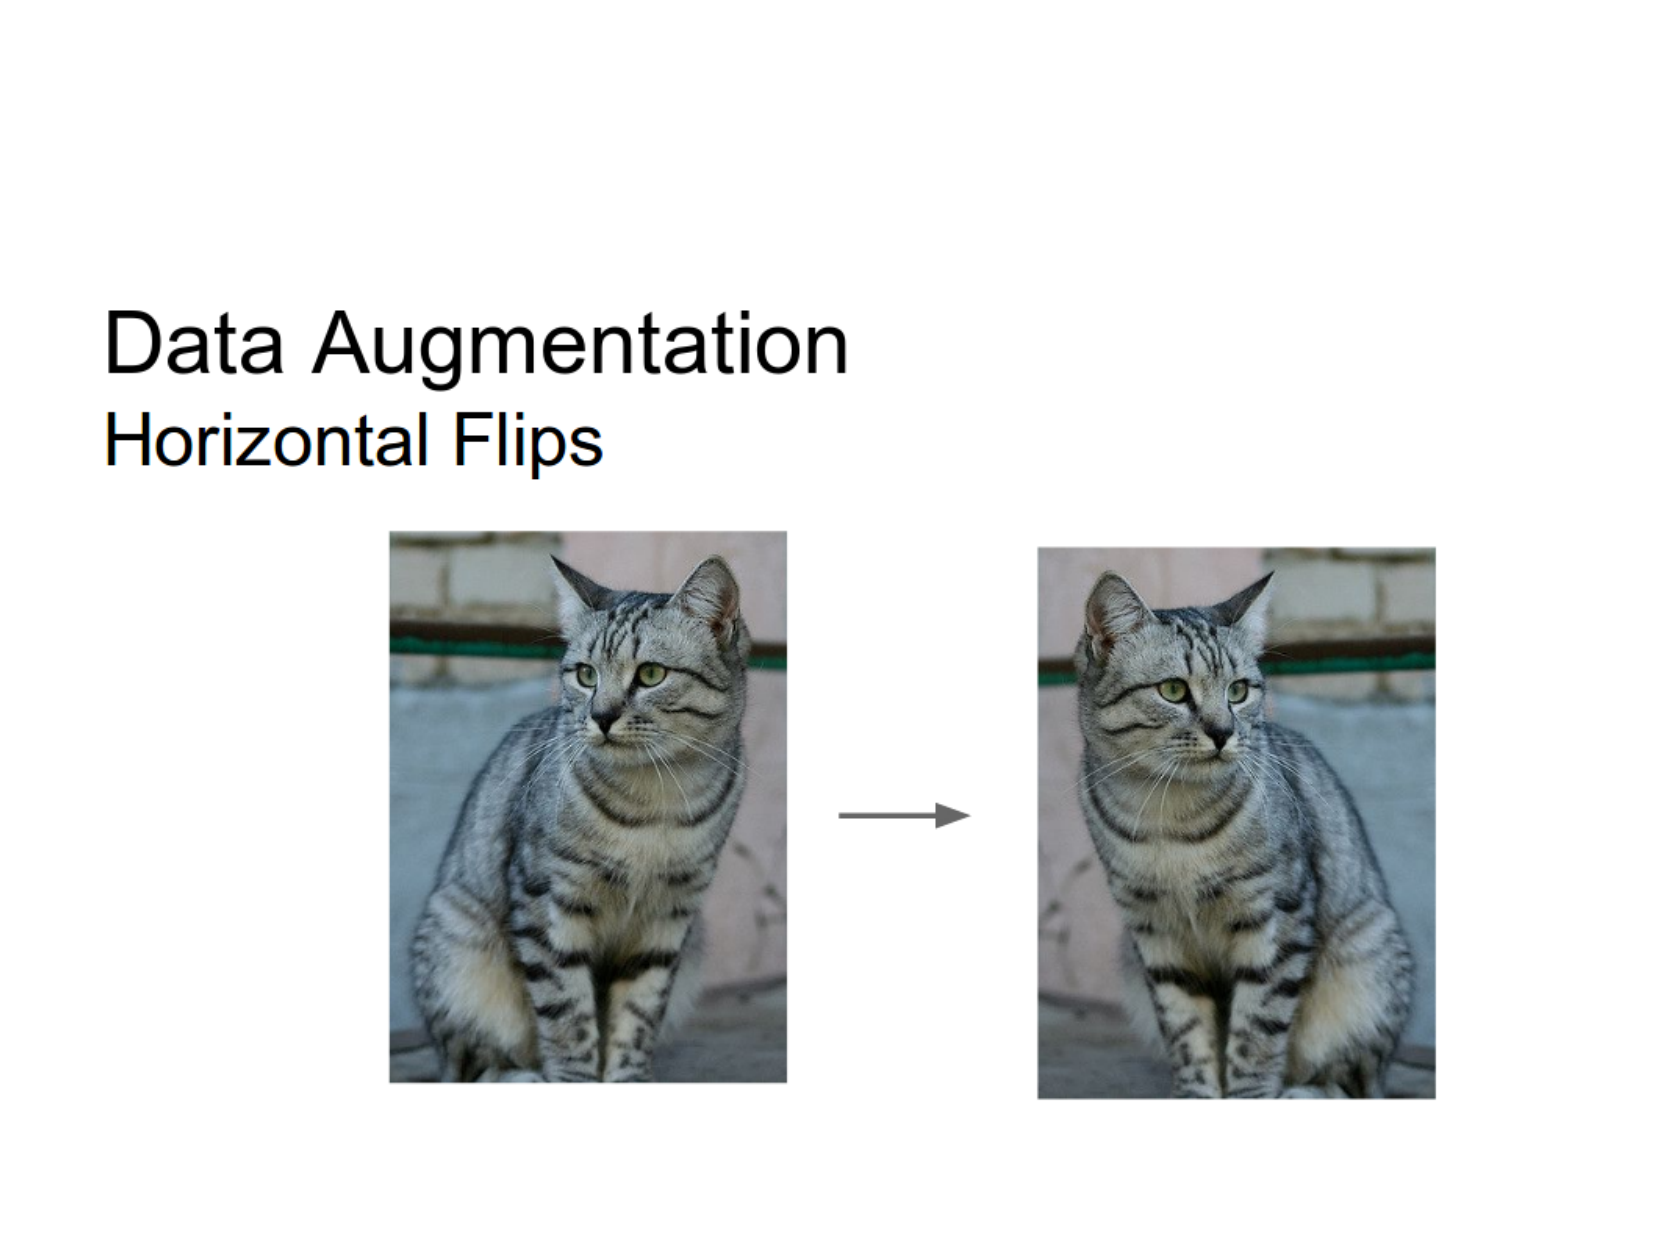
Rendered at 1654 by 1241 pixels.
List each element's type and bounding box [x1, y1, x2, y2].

picture [82, 292, 1591, 1123]
